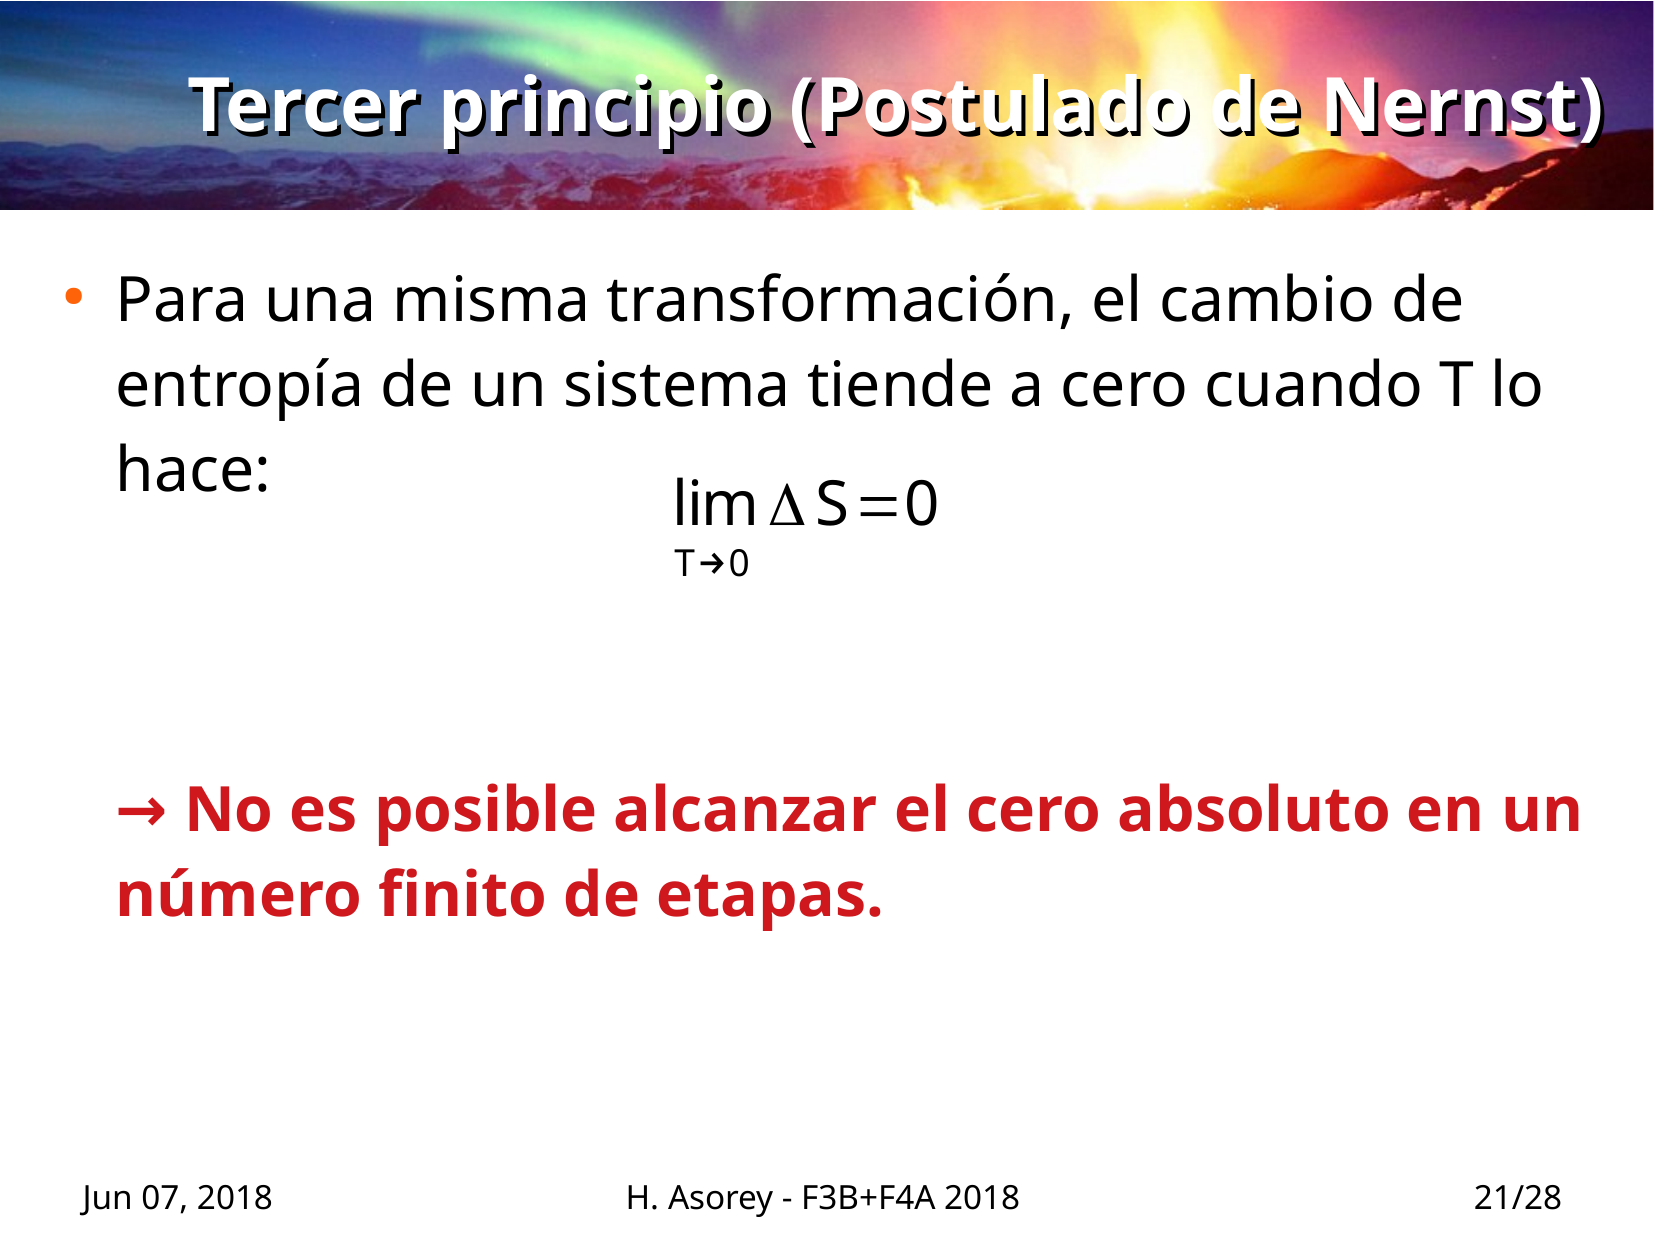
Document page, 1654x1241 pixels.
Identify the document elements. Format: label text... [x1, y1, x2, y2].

title Tercer principio (Postulado de Nernst) [45, 15, 1606, 191]
list Para una misma transformación, el cambio de entropía de un sistema tiende a cero cuando T lo hace: → No es posible alcanzar el cero absoluto en un número finito de etapas. [45, 255, 1606, 1156]
picture [0, 1, 1654, 210]
chart [666, 465, 955, 587]
